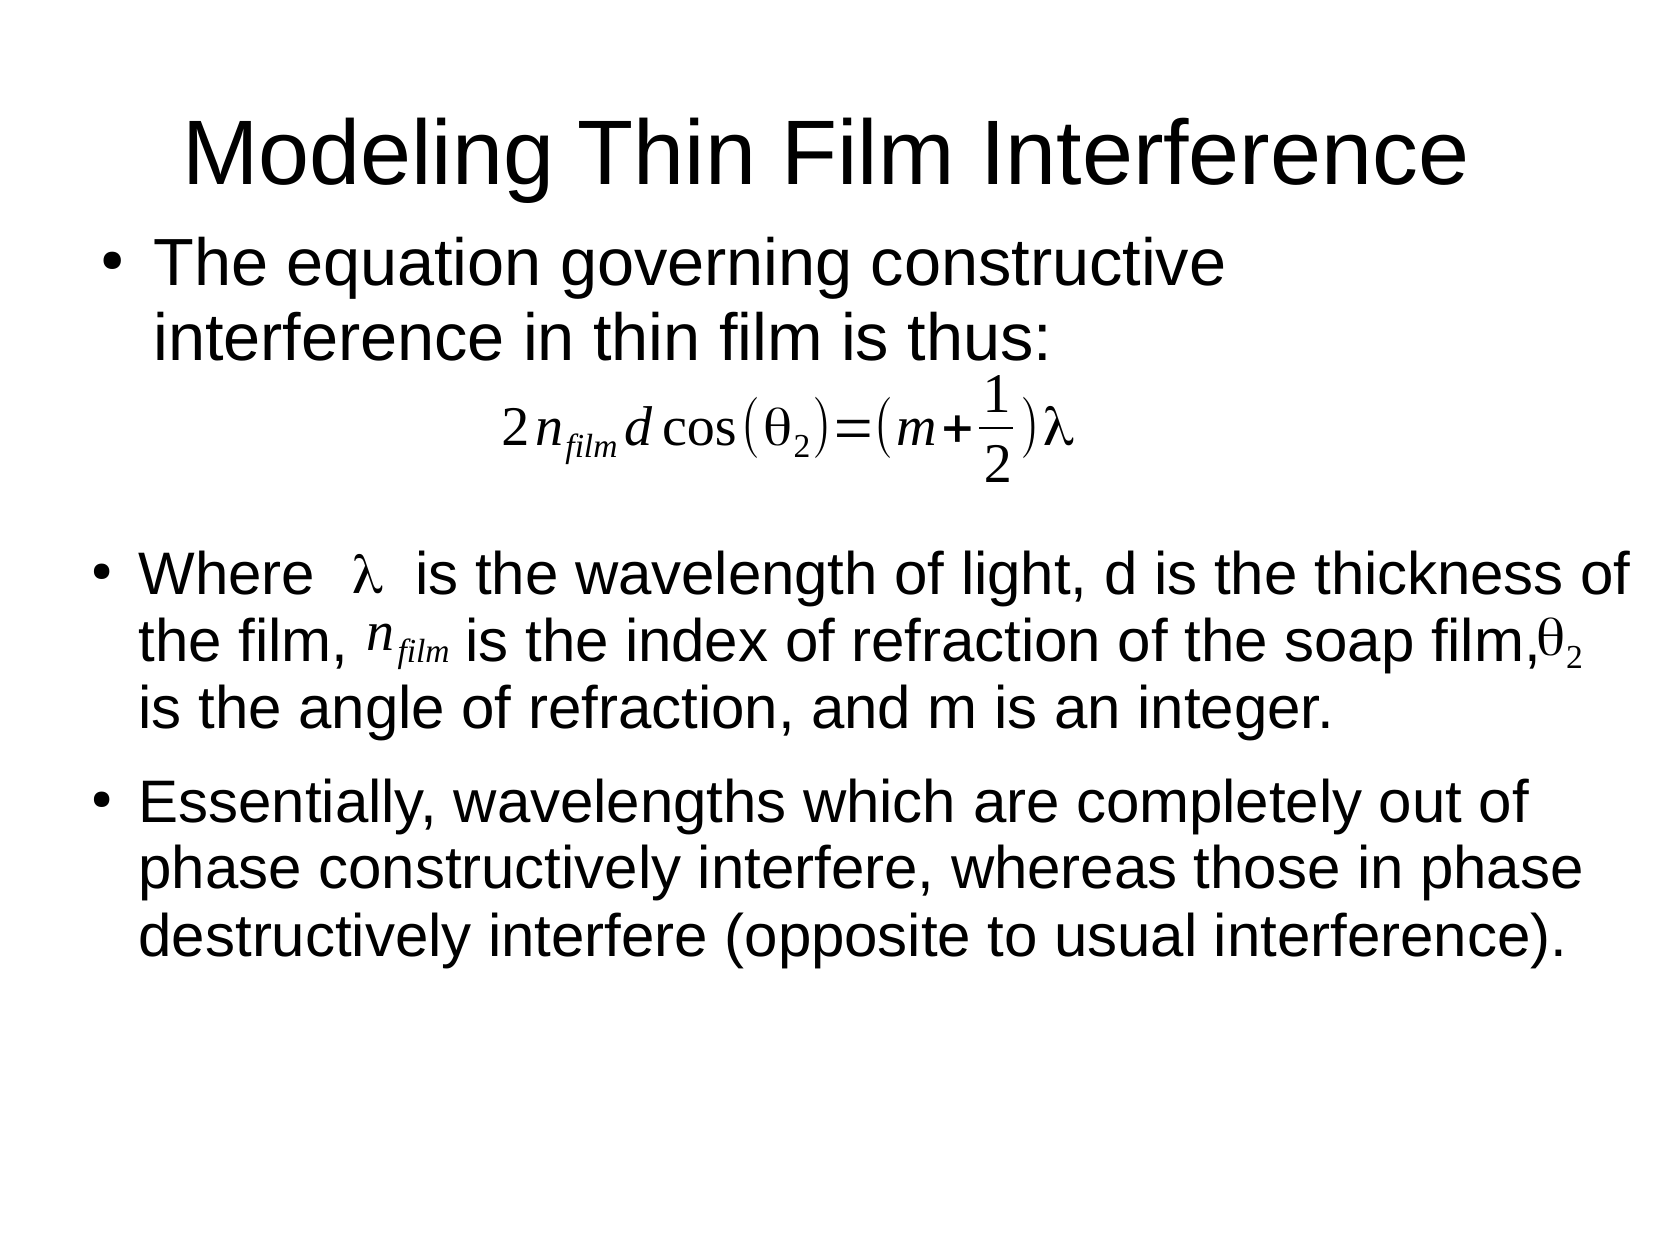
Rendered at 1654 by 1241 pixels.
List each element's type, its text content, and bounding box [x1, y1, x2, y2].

title Modeling Thin Film Interference [82, 49, 1571, 225]
chart [345, 551, 456, 671]
list Where is the wavelength of light, d is the thickness of the film, is the index of refraction of the soap film, is the angle of refraction, and m is an integer. Essentially, wavelengths which are completely out of phase constructively interfere, whereas those in phase destructively interfere (opposite to usual interference). [75, 540, 1636, 976]
list The equation governing constructive interference in thin film is thus: [82, 225, 1571, 511]
chart [1530, 615, 1589, 677]
